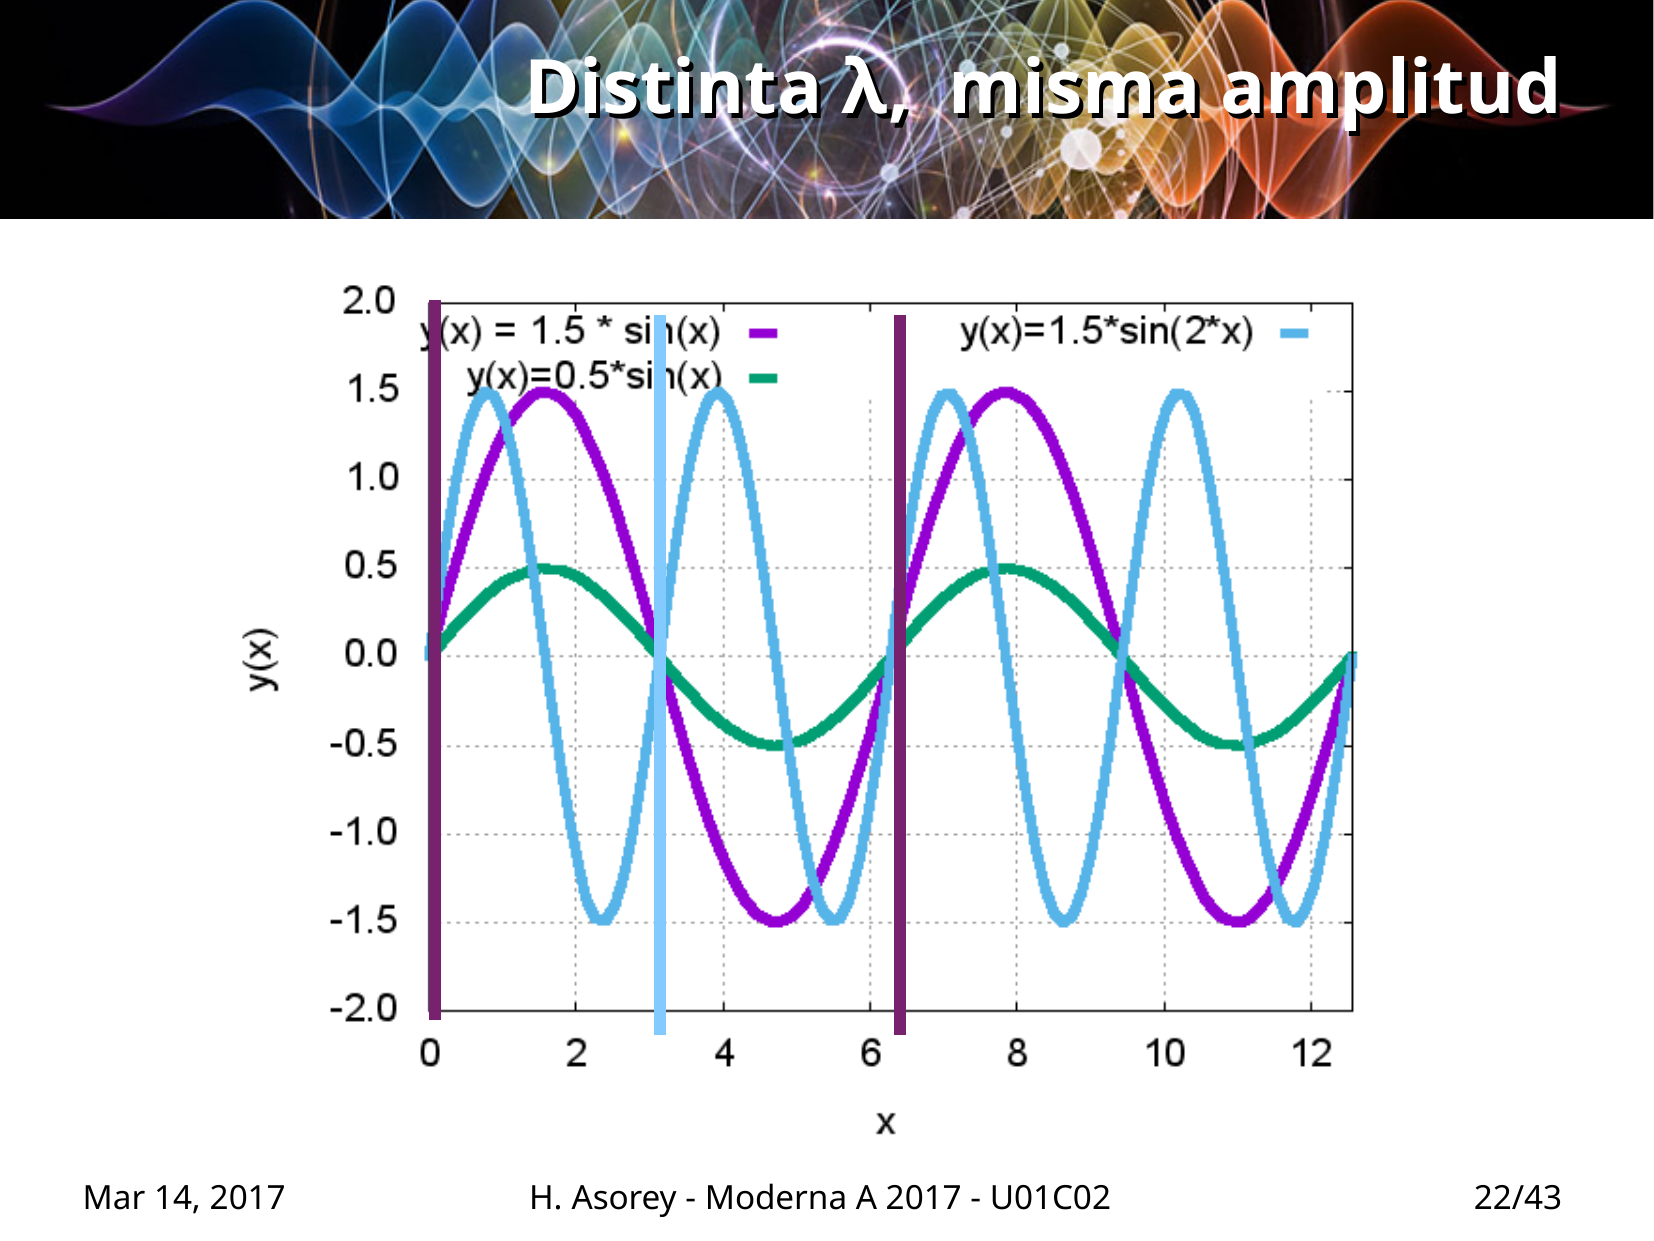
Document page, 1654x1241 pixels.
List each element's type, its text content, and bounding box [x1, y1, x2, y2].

title Distinta λ, misma amplitud [75, 19, 1564, 151]
picture [0, 0, 1654, 219]
picture [226, 254, 1427, 1156]
